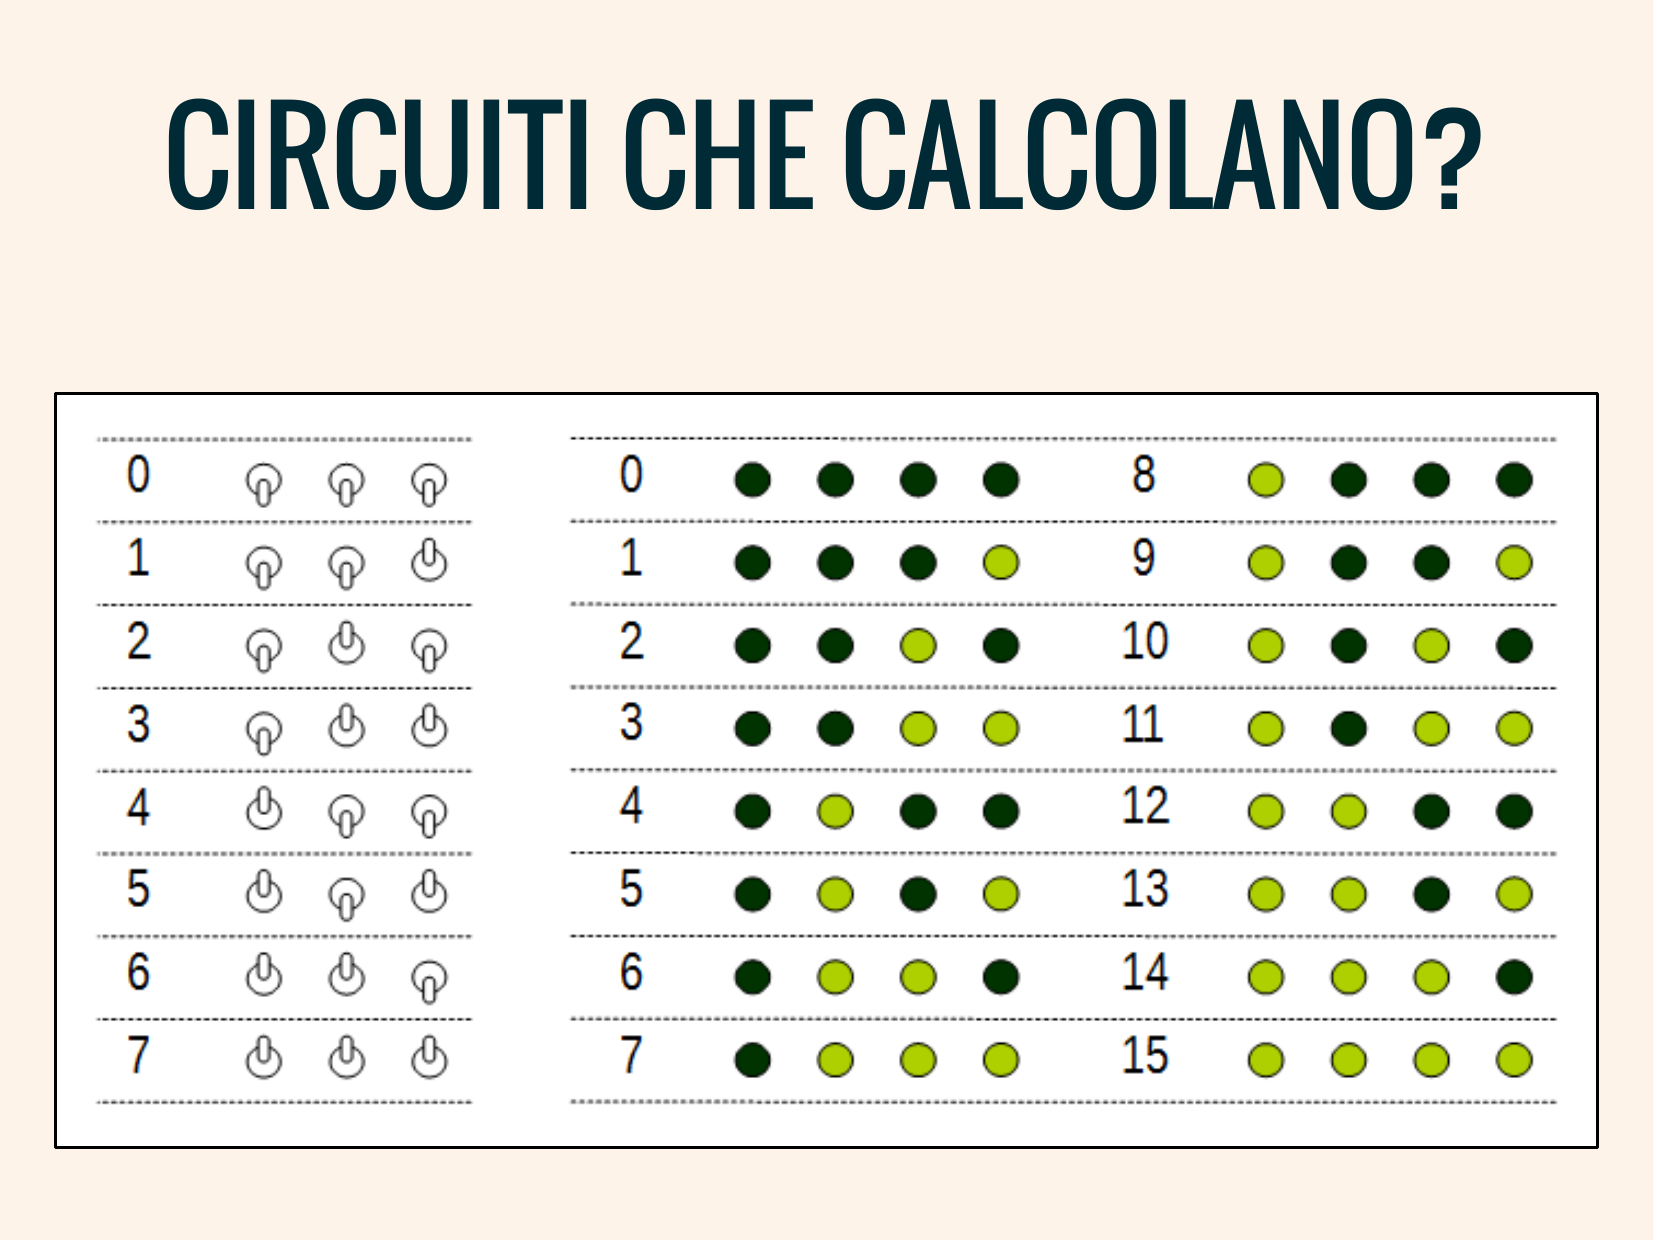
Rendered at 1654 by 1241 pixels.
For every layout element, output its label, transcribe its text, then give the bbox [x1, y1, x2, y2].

picture [57, 394, 1597, 1146]
title Circuiti che calcolano? [82, 7, 1571, 299]
